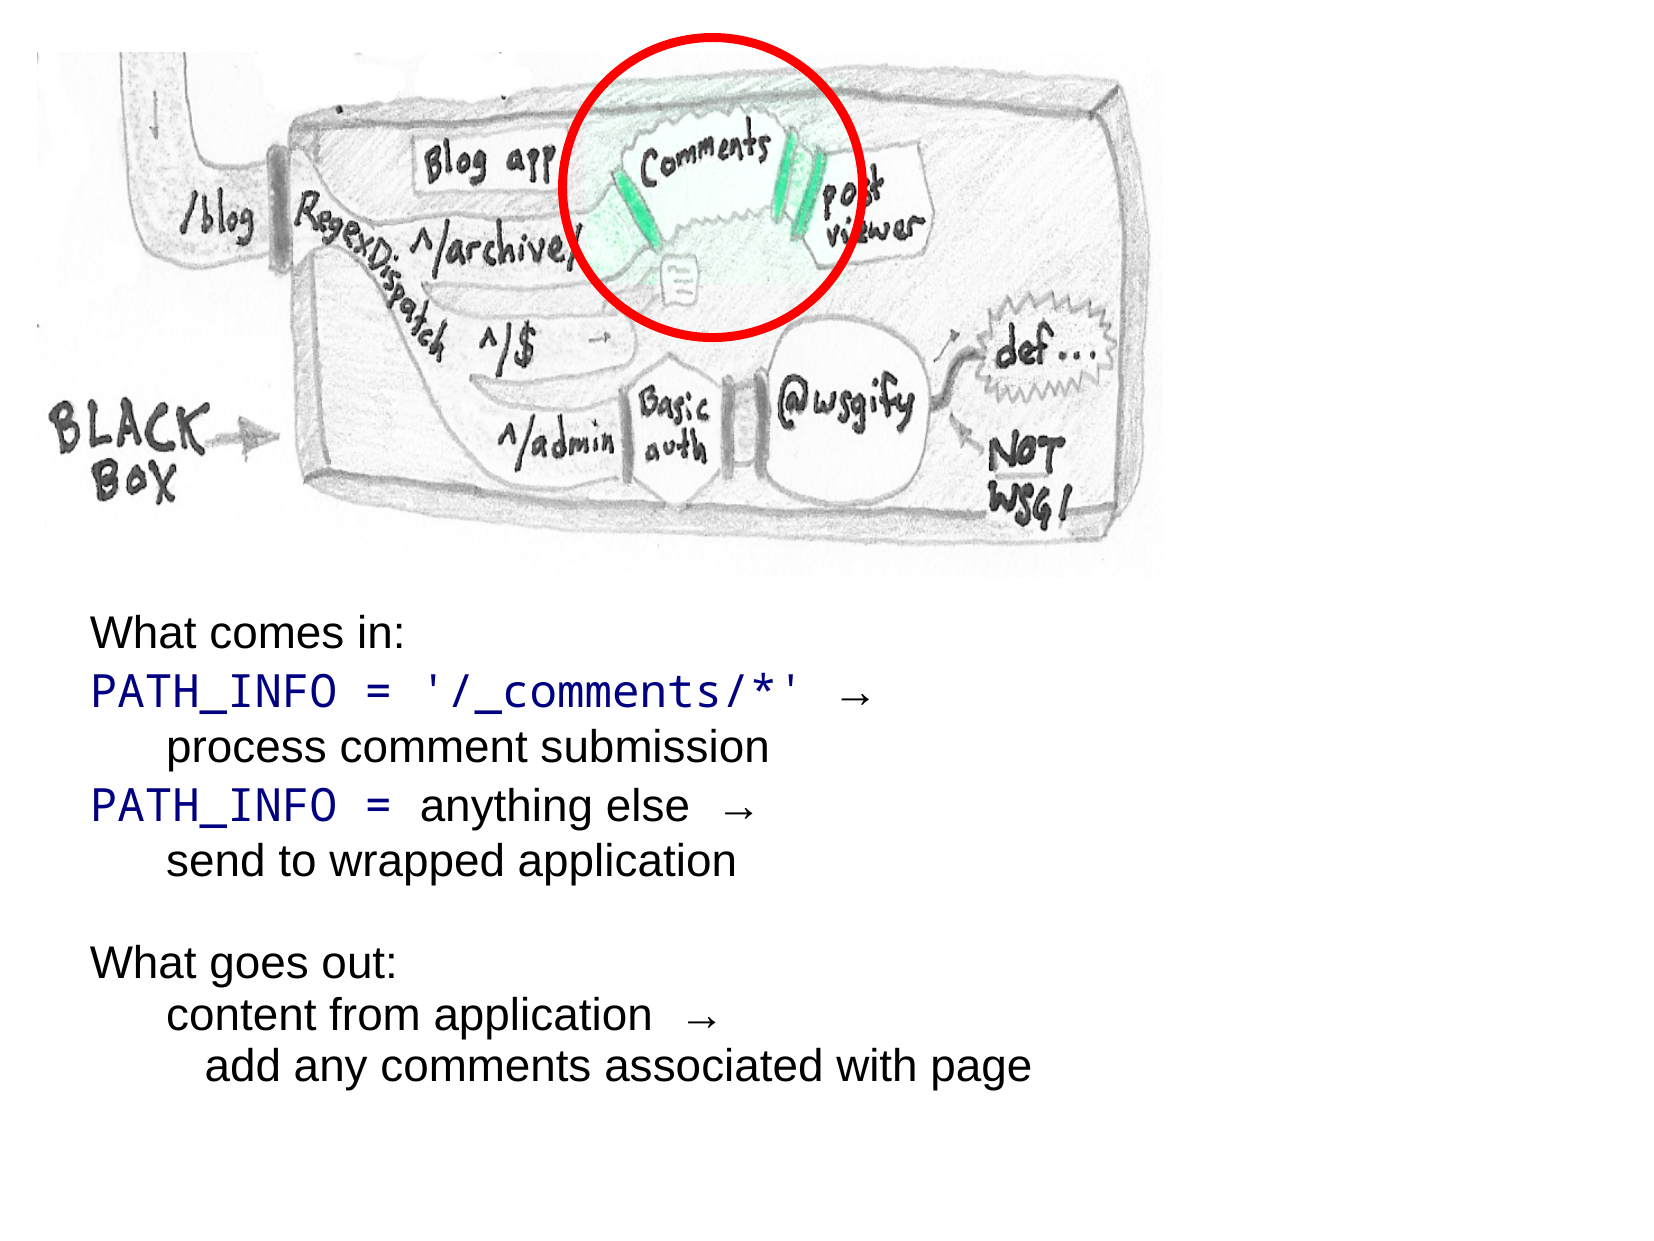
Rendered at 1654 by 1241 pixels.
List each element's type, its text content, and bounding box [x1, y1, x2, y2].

picture [37, 52, 1163, 578]
picture [567, 52, 858, 333]
text_box What comes in: PATH_INFO = '/_comments/*' → process comment submission PATH_INFO = anything else → send to wrapped application What goes out: content from application → add any comments associated with page [75, 600, 1576, 1136]
